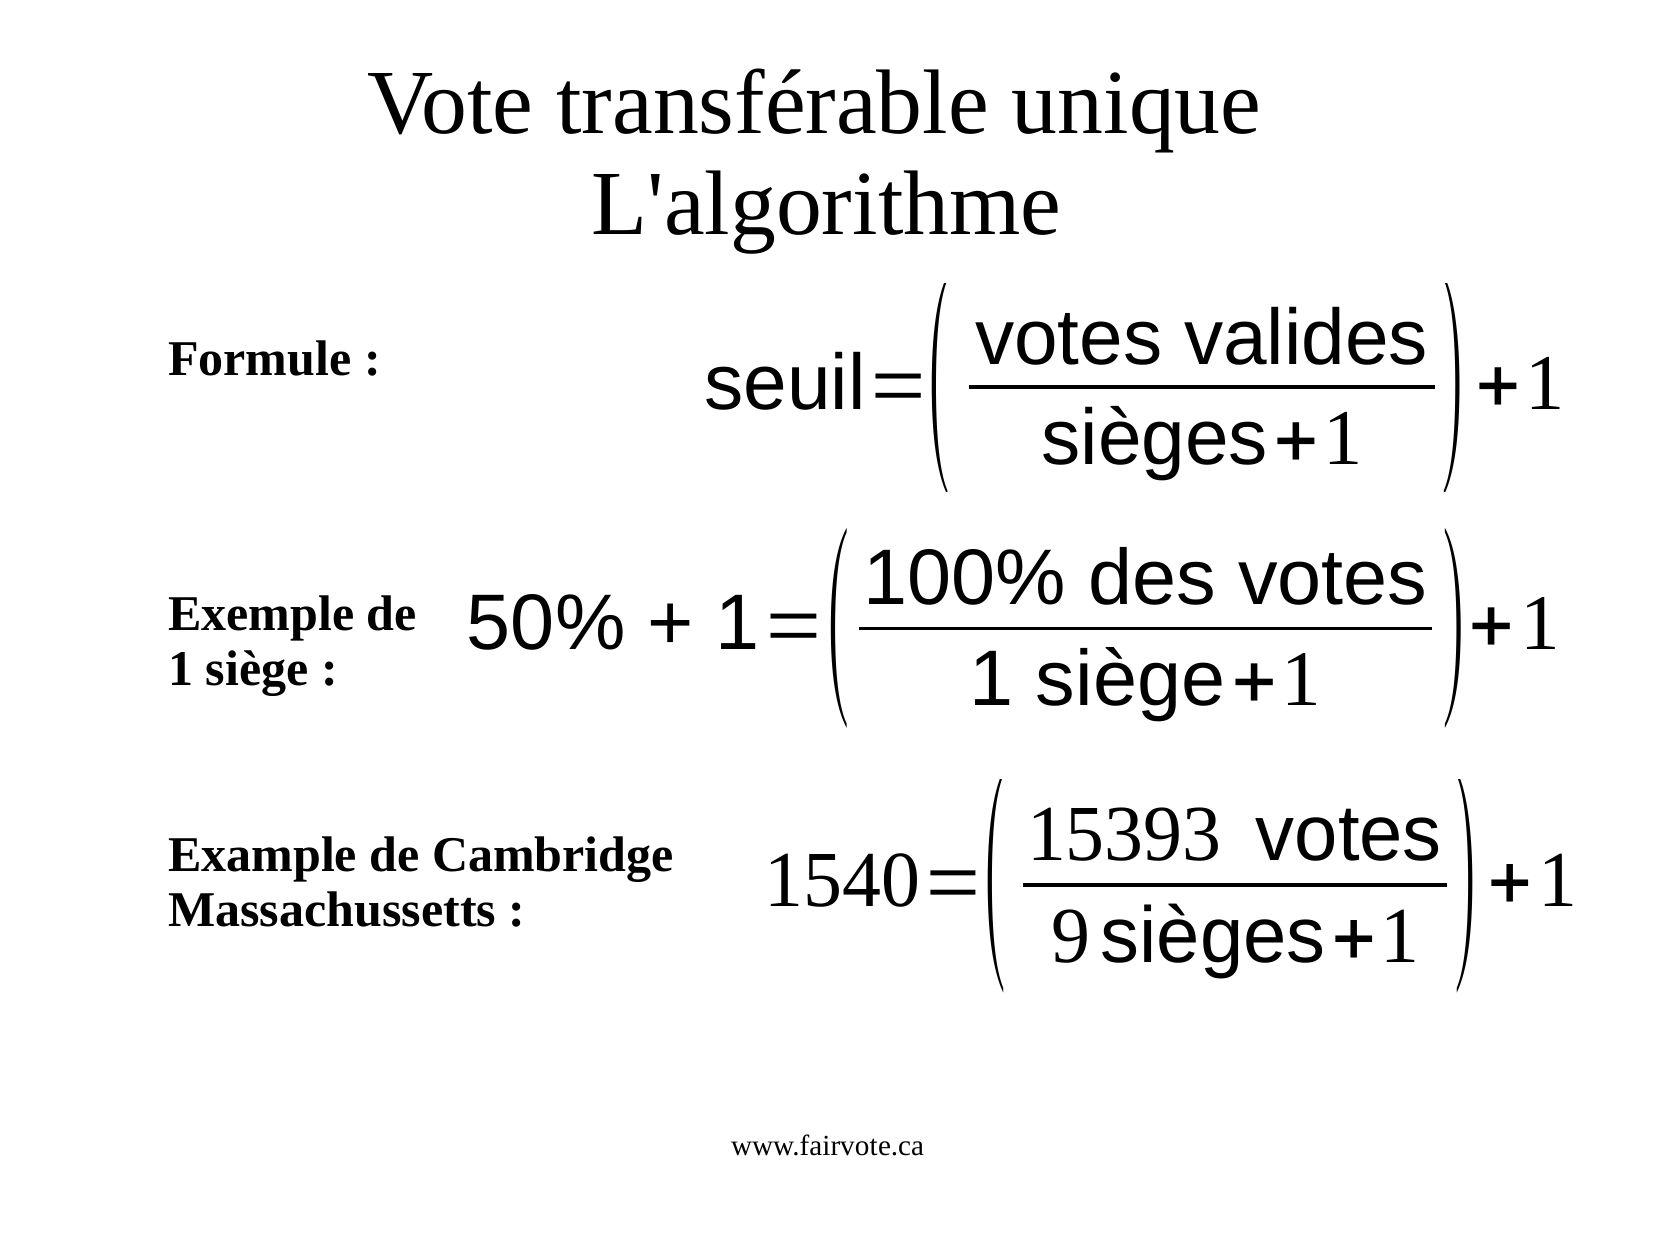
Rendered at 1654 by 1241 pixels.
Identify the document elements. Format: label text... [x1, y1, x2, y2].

text_box Exemple de 1 siège : [153, 578, 460, 706]
chart [696, 283, 1571, 492]
chart [758, 779, 1583, 1081]
text_box Example de Cambridge Massachussetts : [153, 819, 709, 946]
chart [460, 523, 1566, 733]
text_box Formule : [153, 323, 709, 430]
title Vote transférable unique L'algorithme [82, 49, 1571, 257]
